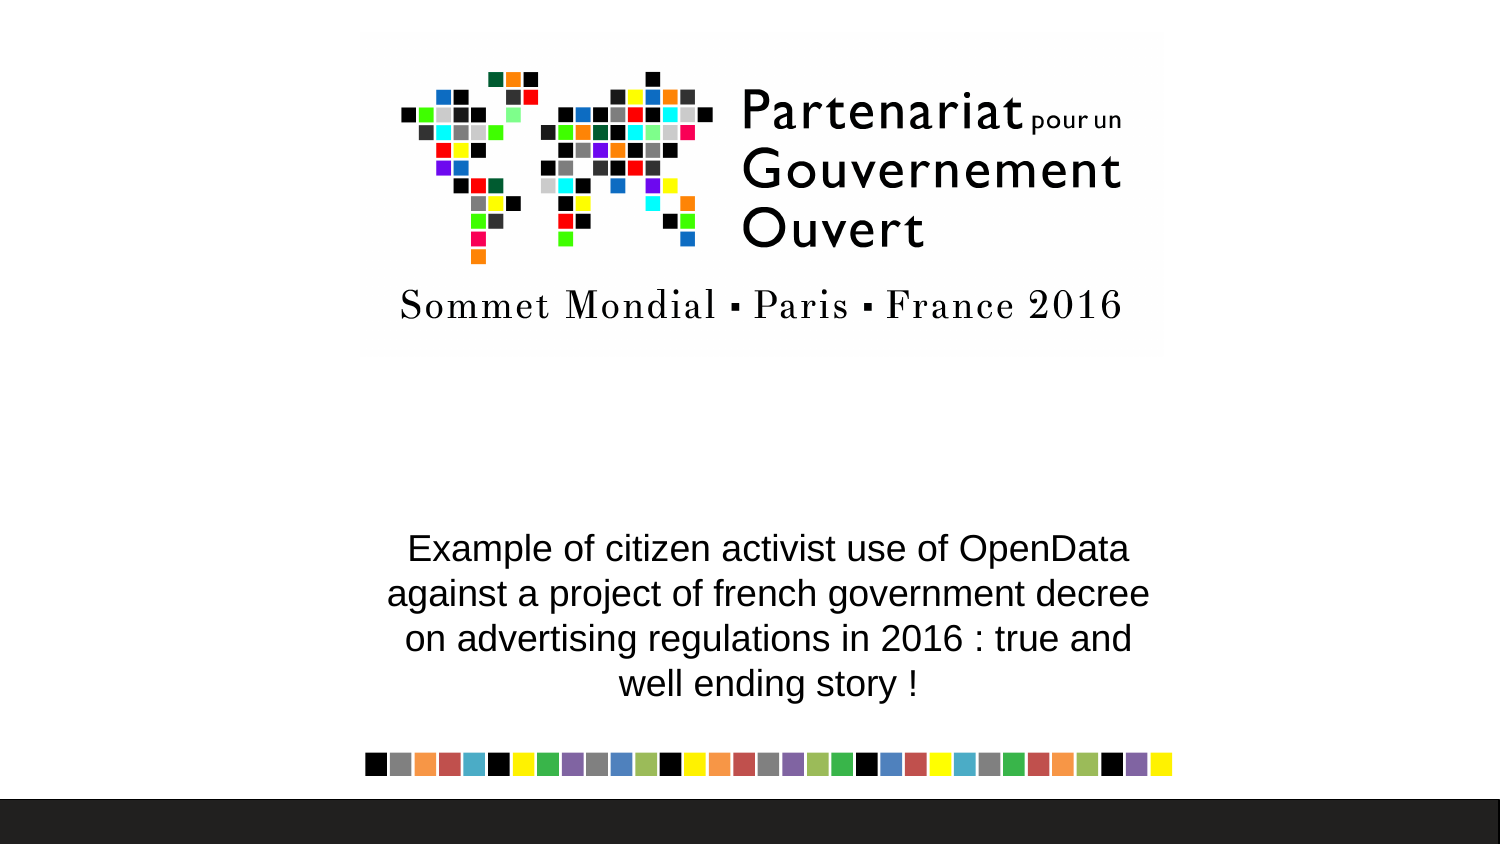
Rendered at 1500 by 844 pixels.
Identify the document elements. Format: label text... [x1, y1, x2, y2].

text_box Example of citizen activist use of OpenData against a project of french government decree on advertising regulations in 2016 : true and well ending story ! [365, 389, 1173, 795]
picture [360, 32, 1164, 357]
